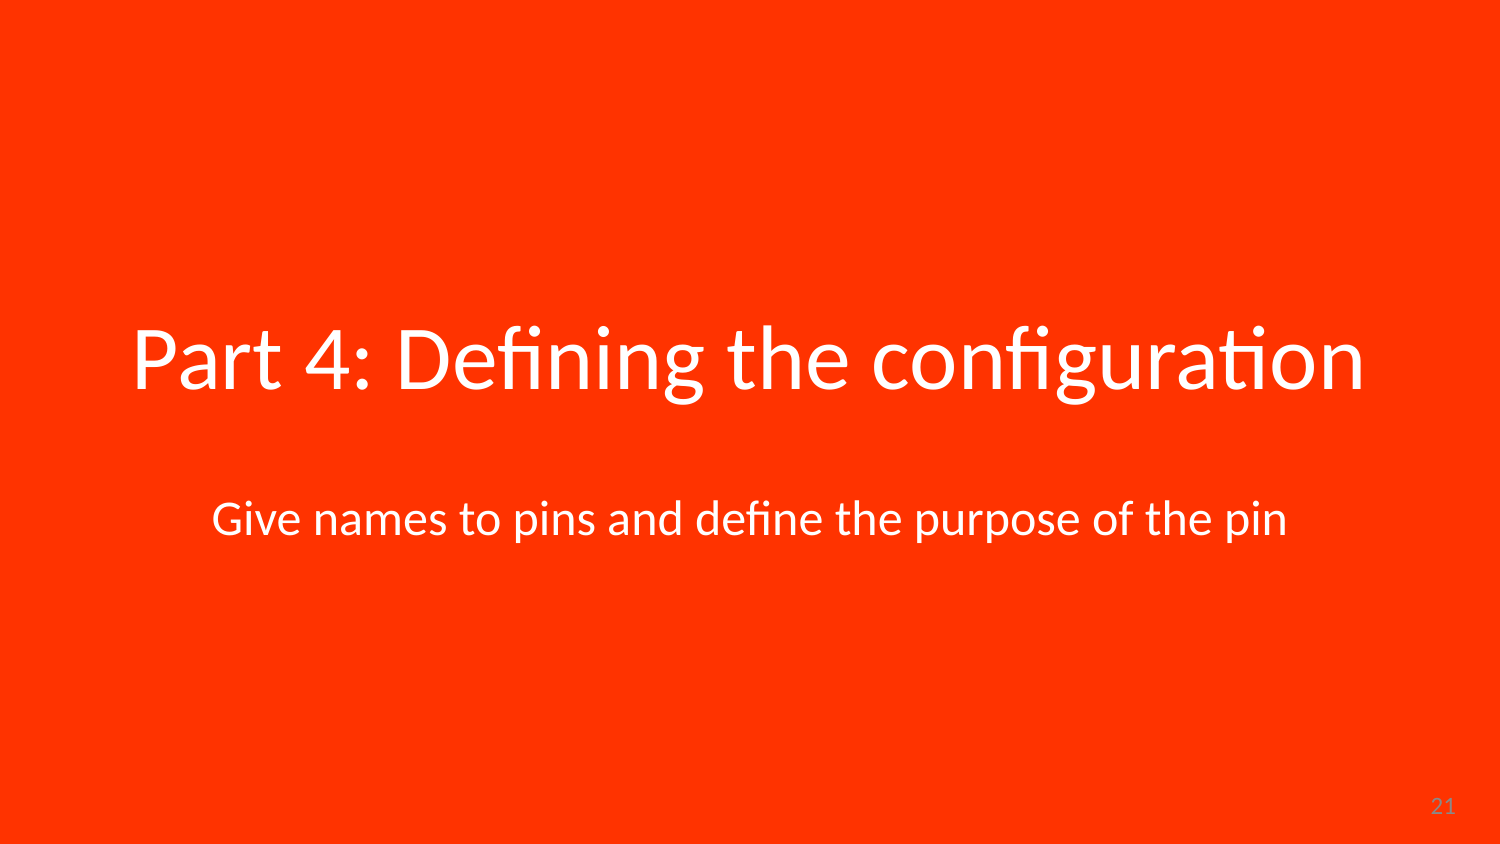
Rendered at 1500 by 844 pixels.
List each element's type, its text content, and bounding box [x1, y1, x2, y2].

text_box 21 [1415, 782, 1500, 828]
subtitle Give names to pins and define the purpose of the pin [135, 478, 1365, 694]
title Part 4: Defining the configuration [112, 262, 1388, 443]
